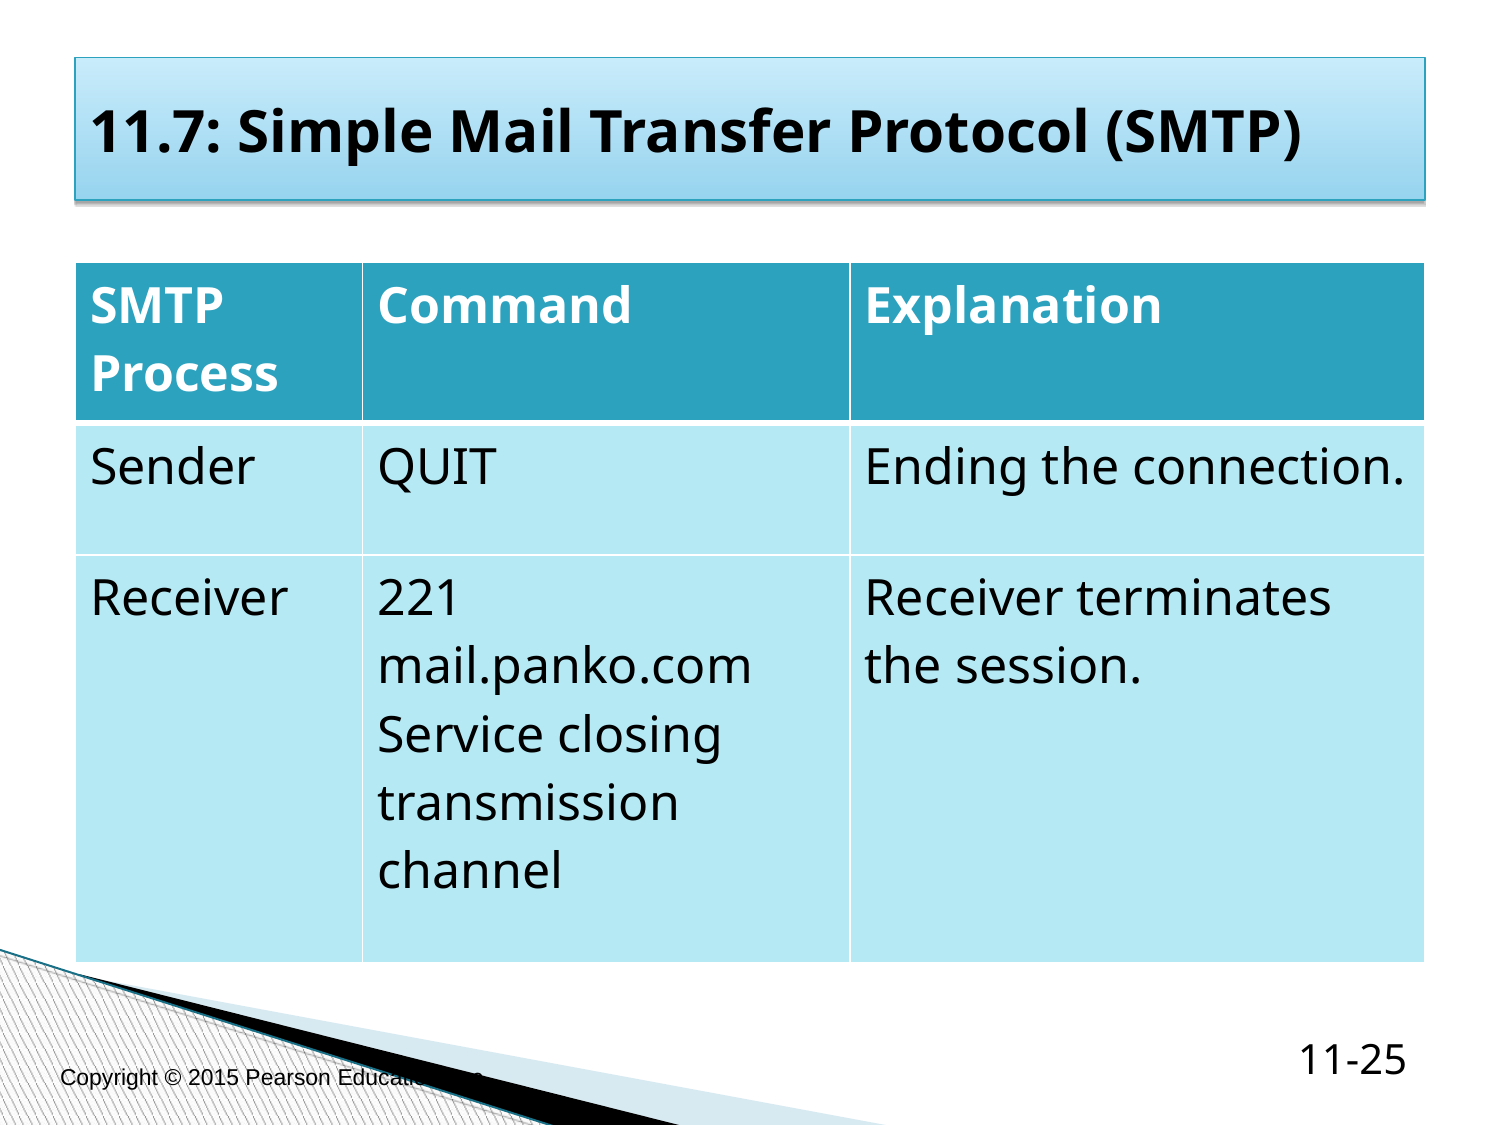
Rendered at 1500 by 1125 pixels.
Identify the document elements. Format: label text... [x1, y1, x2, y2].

table_header SMTP Process [76, 263, 362, 420]
table_cell 221 mail.panko.com Service closing transmission channel [363, 556, 849, 962]
table_cell QUIT [363, 426, 849, 554]
slide_number 11-<number> [1175, 1037, 1423, 1098]
table_header Command [363, 263, 849, 420]
table_cell Sender [76, 426, 362, 554]
table_header Explanation [851, 263, 1424, 420]
title 11.7: Simple Mail Transfer Protocol (SMTP) [75, 57, 1425, 200]
table_cell Receiver [76, 556, 362, 962]
picture [0, 952, 543, 1125]
footer Copyright © 2015 Pearson Education, Inc. [37, 1050, 513, 1098]
table_cell Ending the connection. [851, 426, 1424, 554]
table_cell Receiver terminates the session. [851, 556, 1424, 962]
